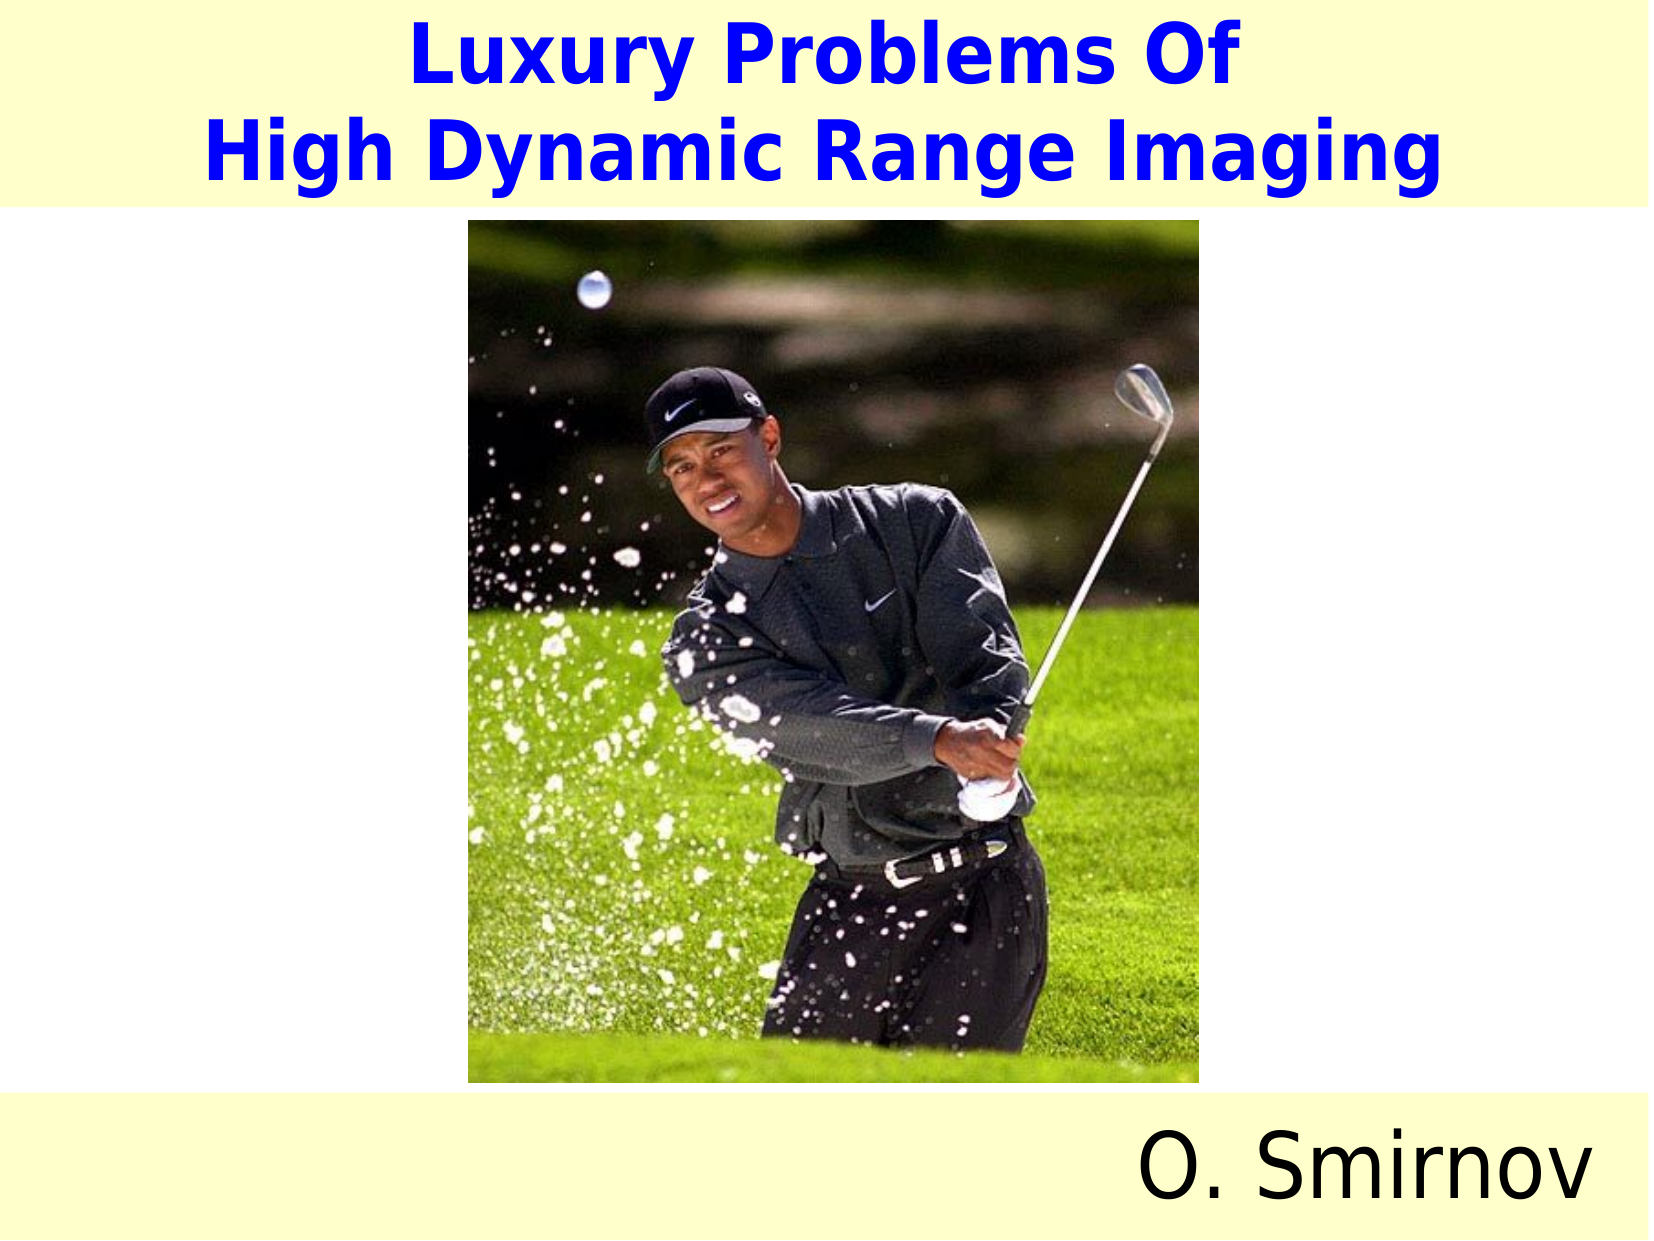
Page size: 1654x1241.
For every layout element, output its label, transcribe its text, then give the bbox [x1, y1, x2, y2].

picture [468, 220, 1199, 1083]
title O. Smirnov [0, 1092, 1649, 1241]
title Luxury Problems Of High Dynamic Range Imaging [0, 0, 1649, 208]
